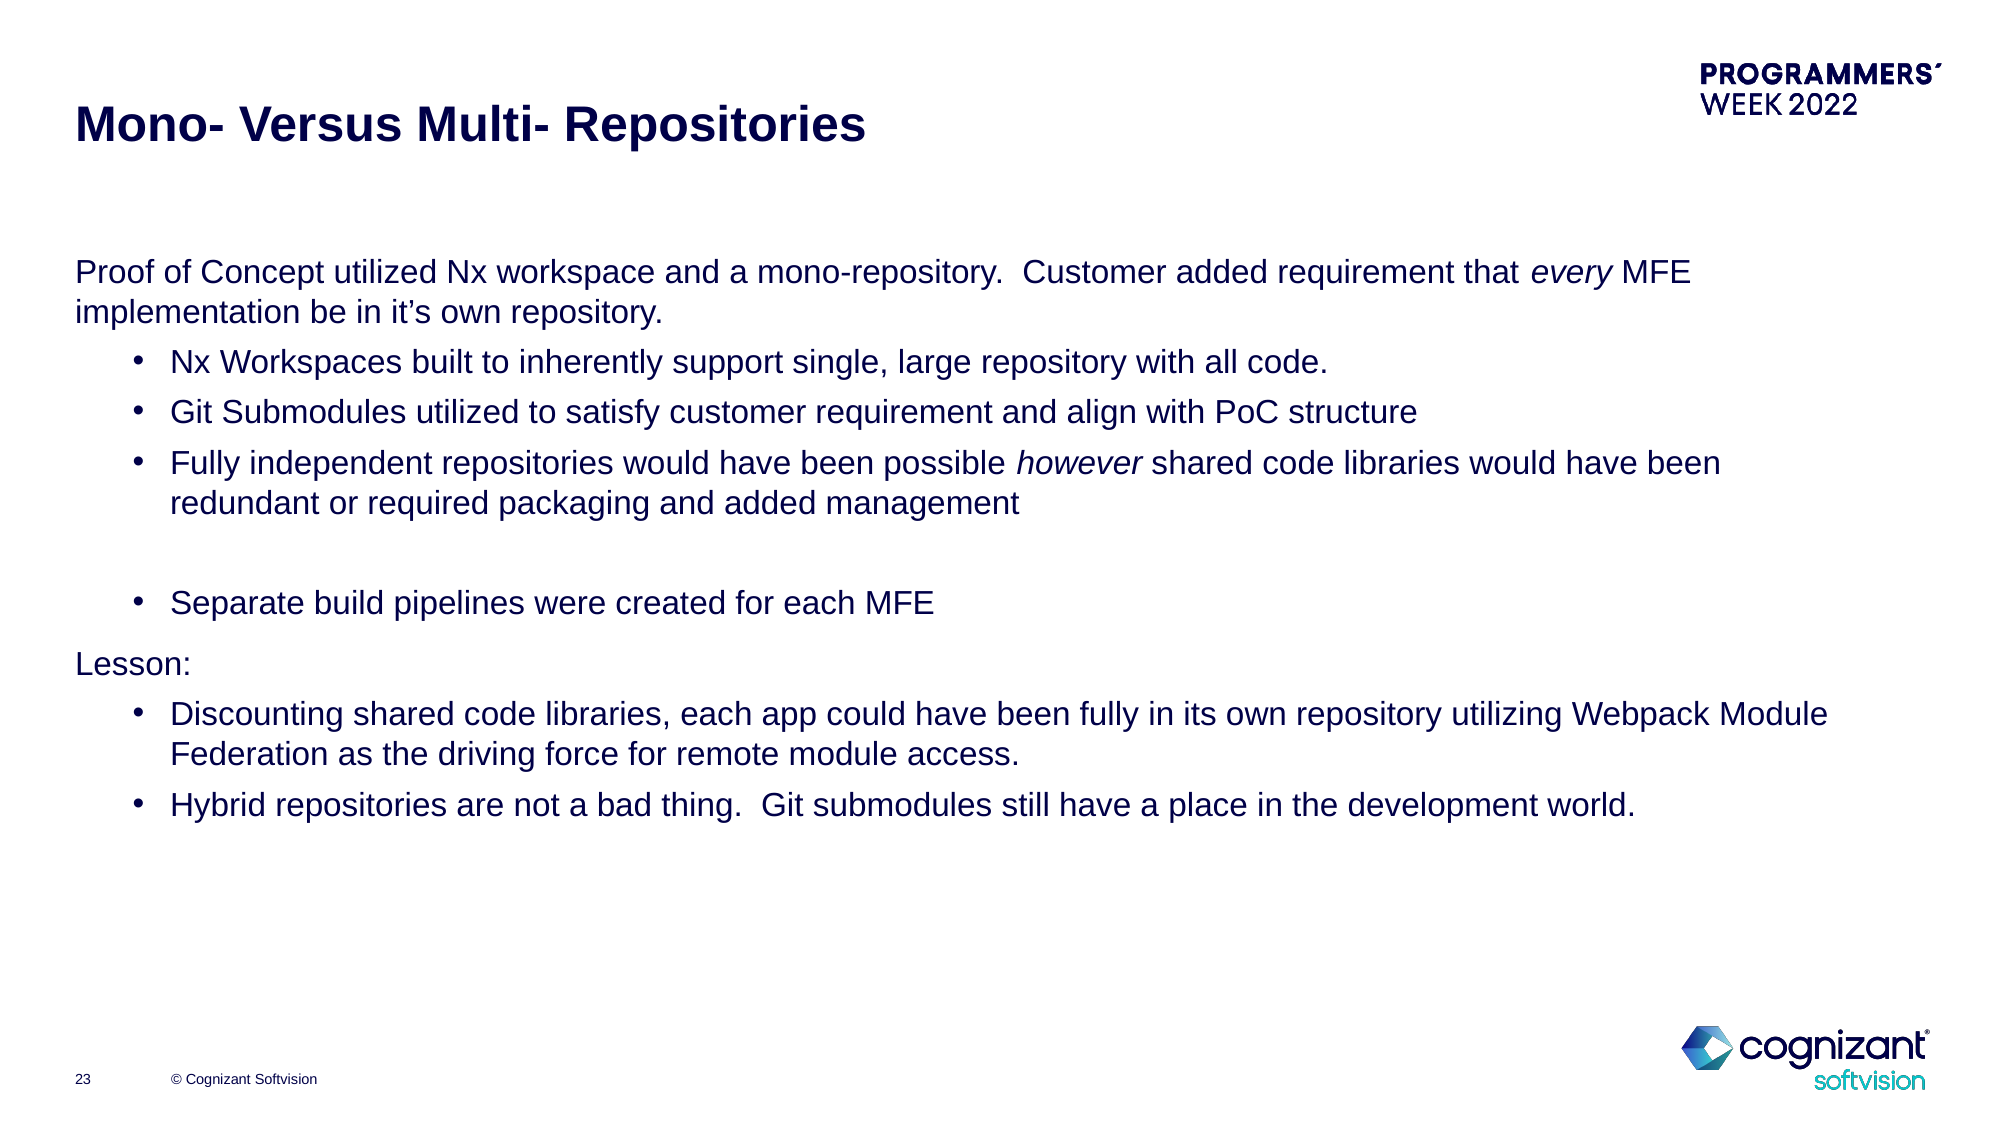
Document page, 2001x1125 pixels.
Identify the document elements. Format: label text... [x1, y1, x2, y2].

picture [1677, 54, 1942, 129]
footer © Cognizant Softvision [171, 1056, 368, 1088]
slide_number 1 [75, 1056, 133, 1088]
title Mono- Versus Multi- Repositories [75, 91, 1848, 142]
list Proof of Concept utilized Nx workspace and a mono-repository. Customer added requirement that every MFE implementation be in it’s own repository. Nx Workspaces built to inherently support single, large repository with all code. Git Submodules utilized to satisfy customer requirement and align with PoC structure Fully independent repositories would have been possible however shared code libraries would have been redundant or required packaging and added management Separate build pipelines were created for each MFE Lesson: Discounting shared code libraries, each app could have been fully in its own repository utilizing Webpack Module Federation as the driving force for remote module access. Hybrid repositories are not a bad thing. Git submodules still have a place in the development world. [75, 249, 1848, 938]
picture [1663, 1005, 1949, 1110]
